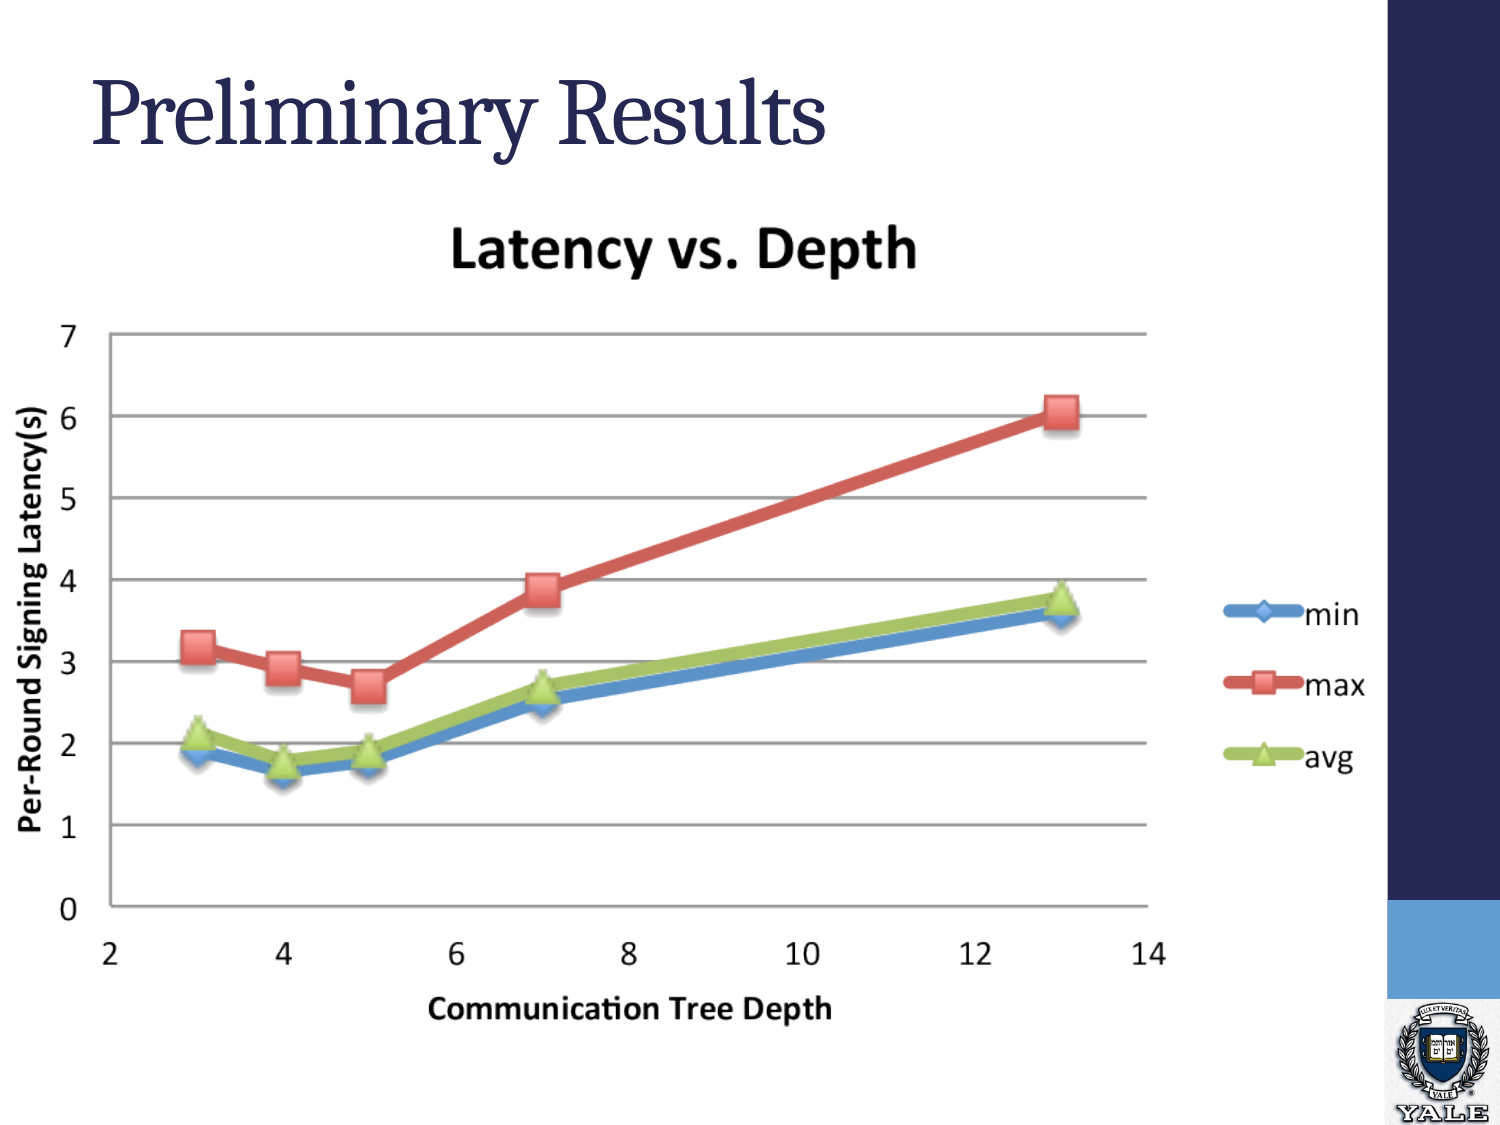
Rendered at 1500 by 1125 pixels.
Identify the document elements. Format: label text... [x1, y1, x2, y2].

picture [15, 224, 1366, 1027]
title Preliminary Results [75, 12, 1325, 200]
picture [1384, 999, 1500, 1125]
